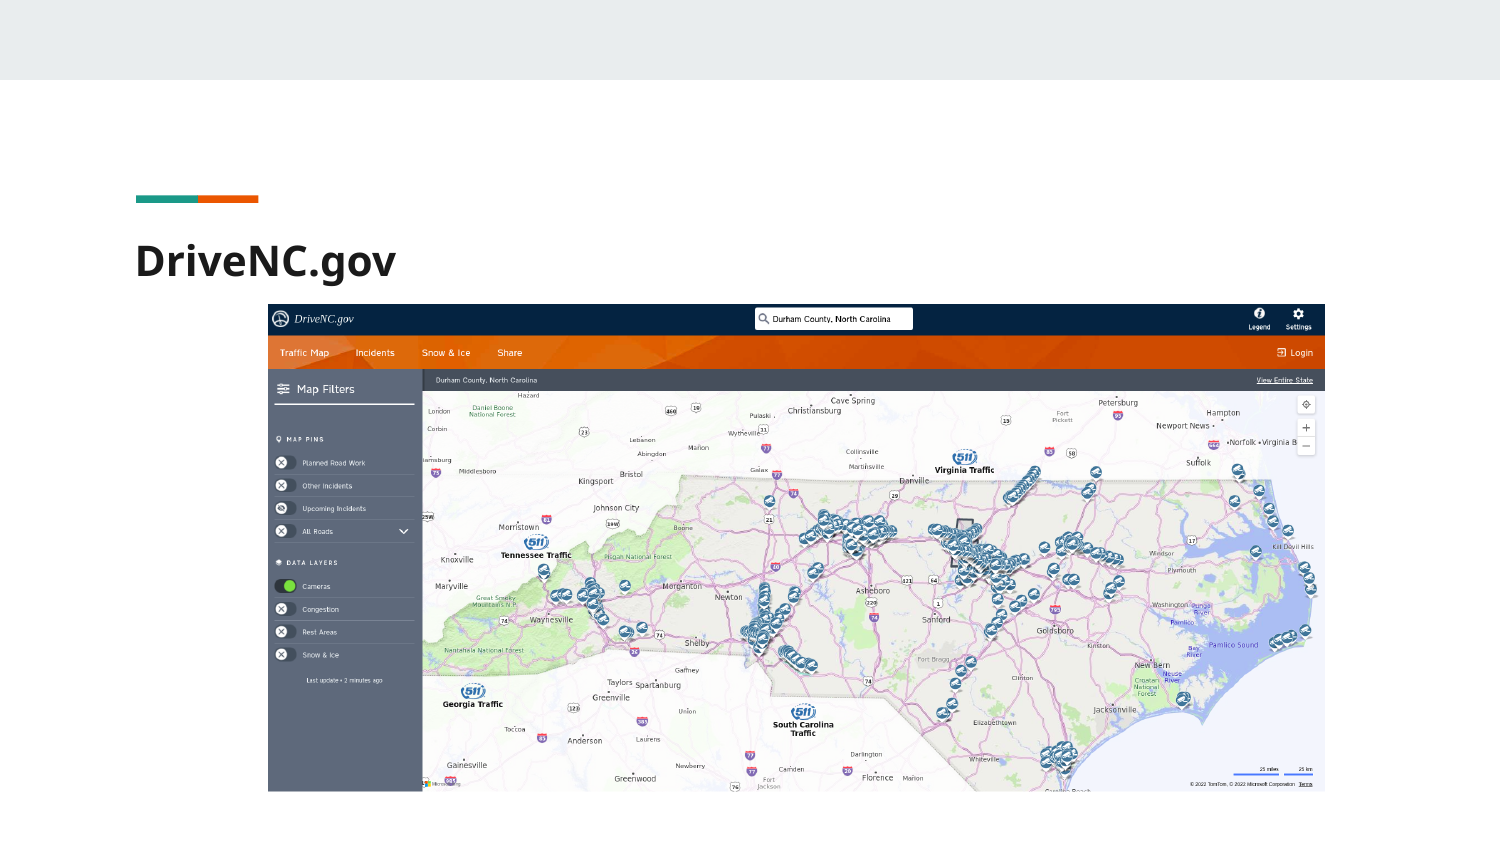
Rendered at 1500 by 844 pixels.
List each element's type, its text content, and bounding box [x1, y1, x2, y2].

title DriveNC.gov [119, 216, 1381, 305]
picture [268, 304, 1325, 794]
